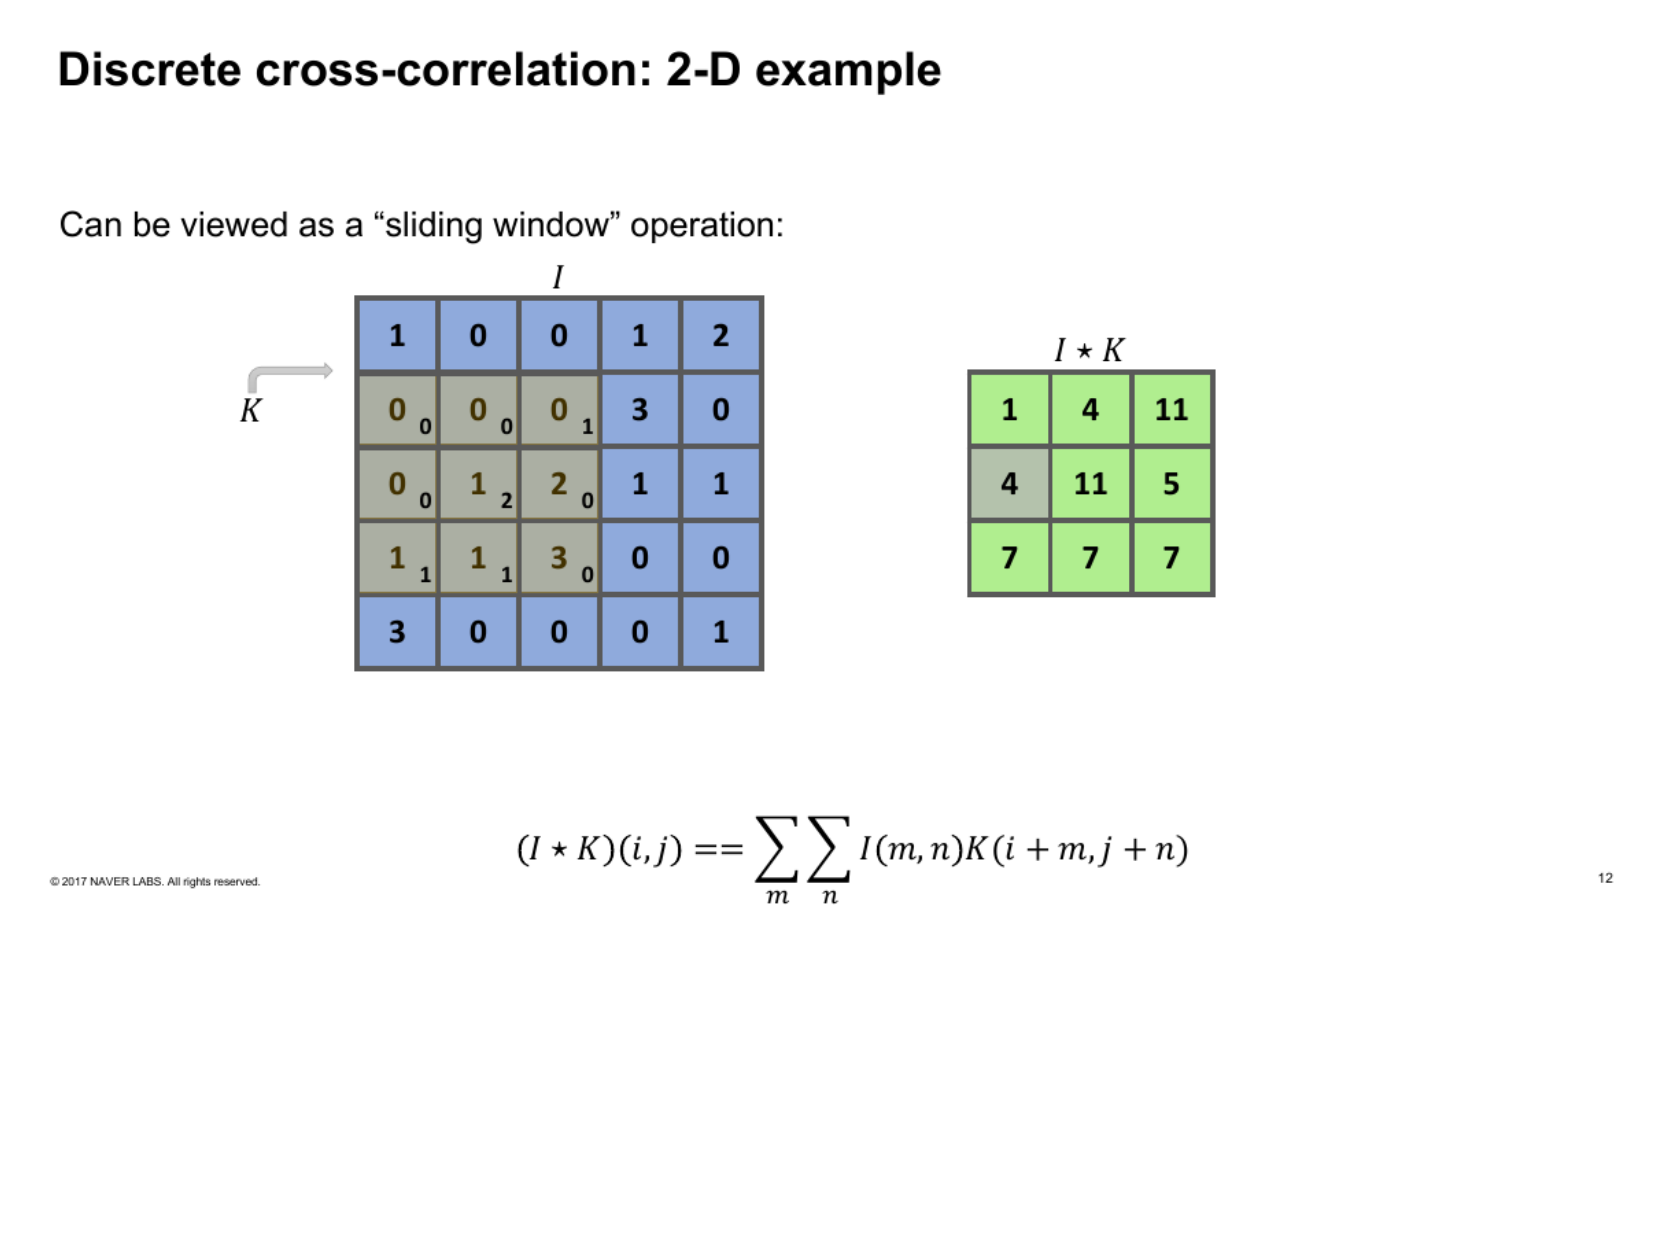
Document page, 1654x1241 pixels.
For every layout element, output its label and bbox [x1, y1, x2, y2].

picture [2, 0, 1654, 920]
